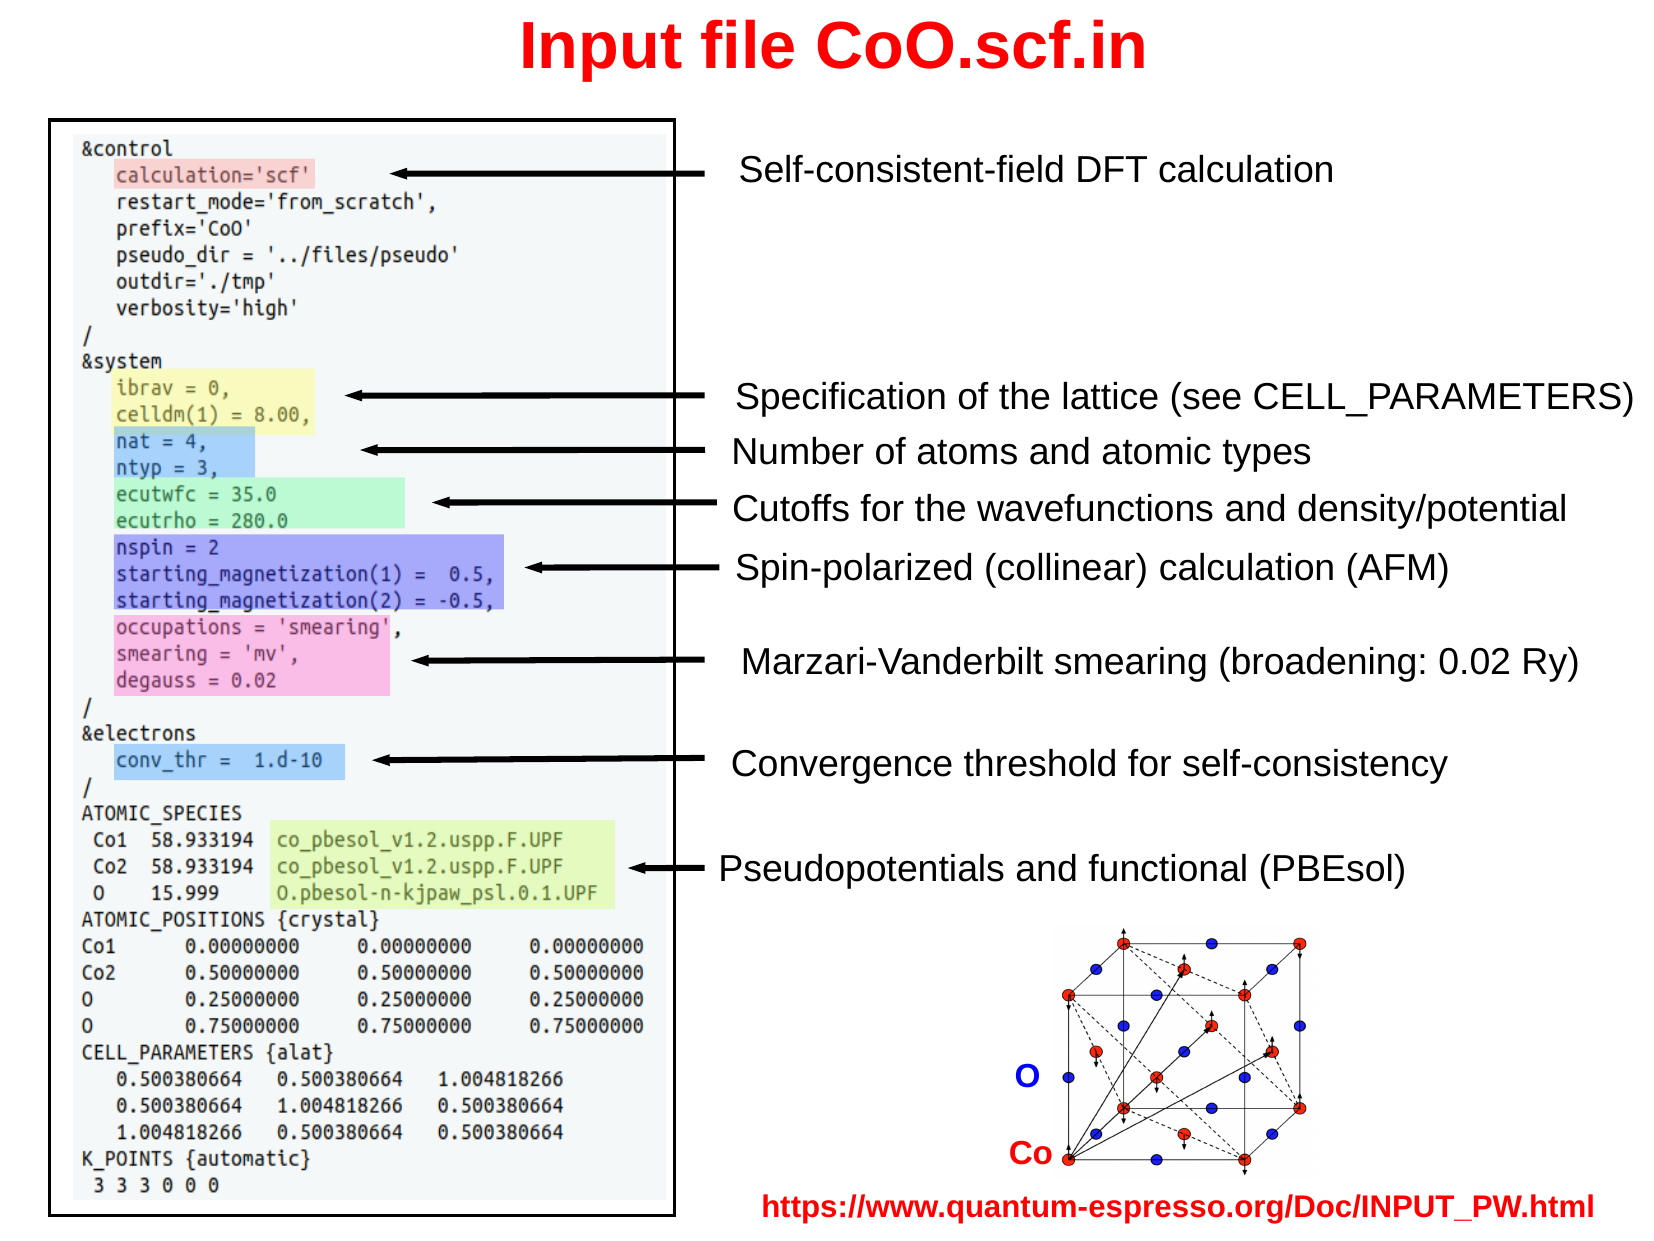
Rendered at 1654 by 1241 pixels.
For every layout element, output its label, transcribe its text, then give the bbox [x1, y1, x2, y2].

title Input file CoO.scf.in [90, 0, 1579, 88]
text_box Specification of the lattice (see CELL_PARAMETERS) [720, 367, 1653, 425]
text_box [113, 615, 391, 696]
text_box [113, 158, 315, 189]
text_box Marzari-Vanderbilt smearing (broadening: 0.02 Ry) [726, 633, 1601, 691]
text_box [111, 368, 405, 529]
text_box Co [993, 1126, 1069, 1180]
text_box Self-consistent-field DFT calculation [723, 140, 1352, 198]
text_box Spin-polarized (collinear) calculation (AFM) [720, 539, 1467, 597]
text_box https://www.quantum-espresso.org/Doc/INPUT_PW.html [746, 1181, 1629, 1232]
picture [73, 134, 666, 1201]
text_box Cutoffs for the wavefunctions and density/potential [717, 480, 1585, 537]
text_box Pseudopotentials and functional (PBEsol) [703, 840, 1424, 898]
picture [1053, 924, 1318, 1180]
text_box Number of atoms and atomic types [716, 423, 1349, 481]
text_box O [999, 1049, 1056, 1103]
text_box [114, 743, 346, 781]
text_box Convergence threshold for self-consistency [716, 735, 1555, 792]
text_box [270, 819, 616, 910]
text_box [113, 534, 504, 610]
